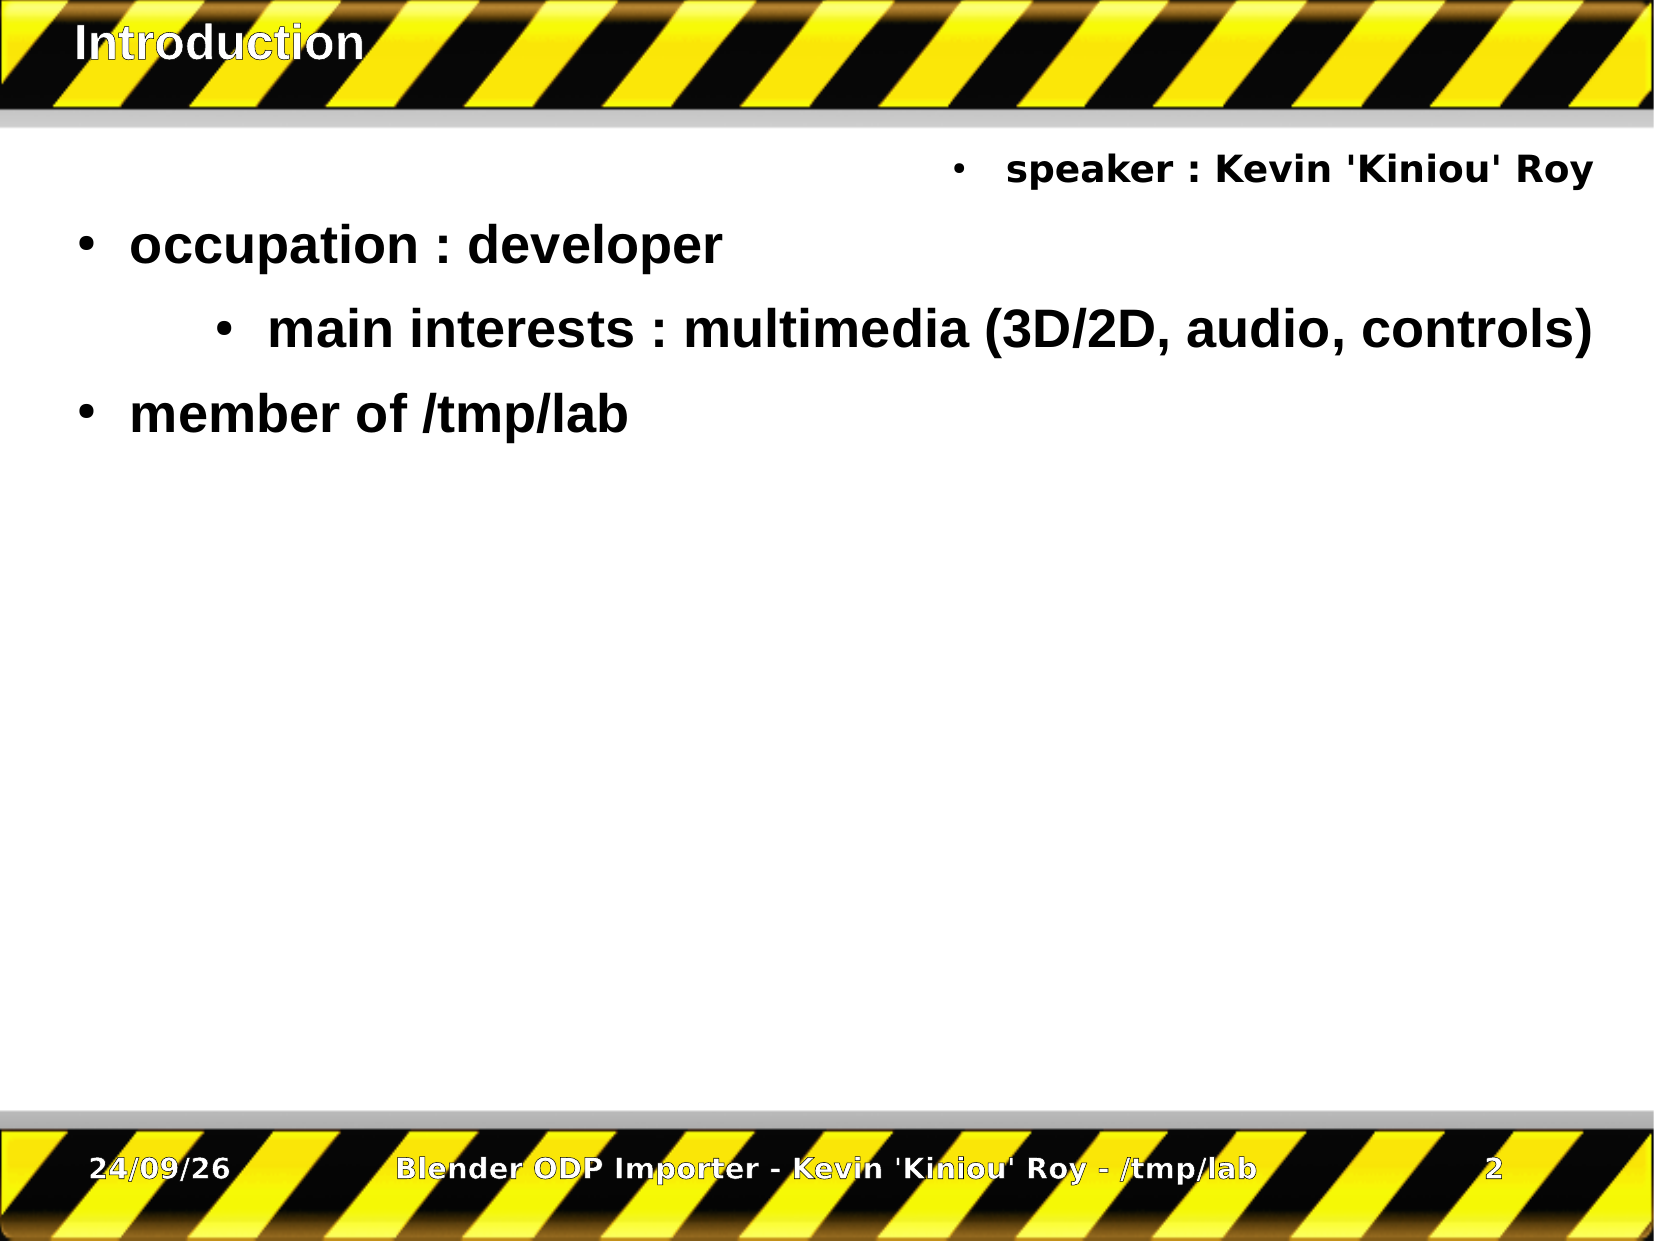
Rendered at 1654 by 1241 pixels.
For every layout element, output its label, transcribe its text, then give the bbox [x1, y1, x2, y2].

title Introduction [73, 14, 1580, 126]
list speaker : Kevin 'Kiniou' Roy occupation : developer main interests : multimedia (3D/2D, audio, controls) member of /tmp/lab [59, 147, 1595, 803]
picture [0, 0, 1654, 1241]
